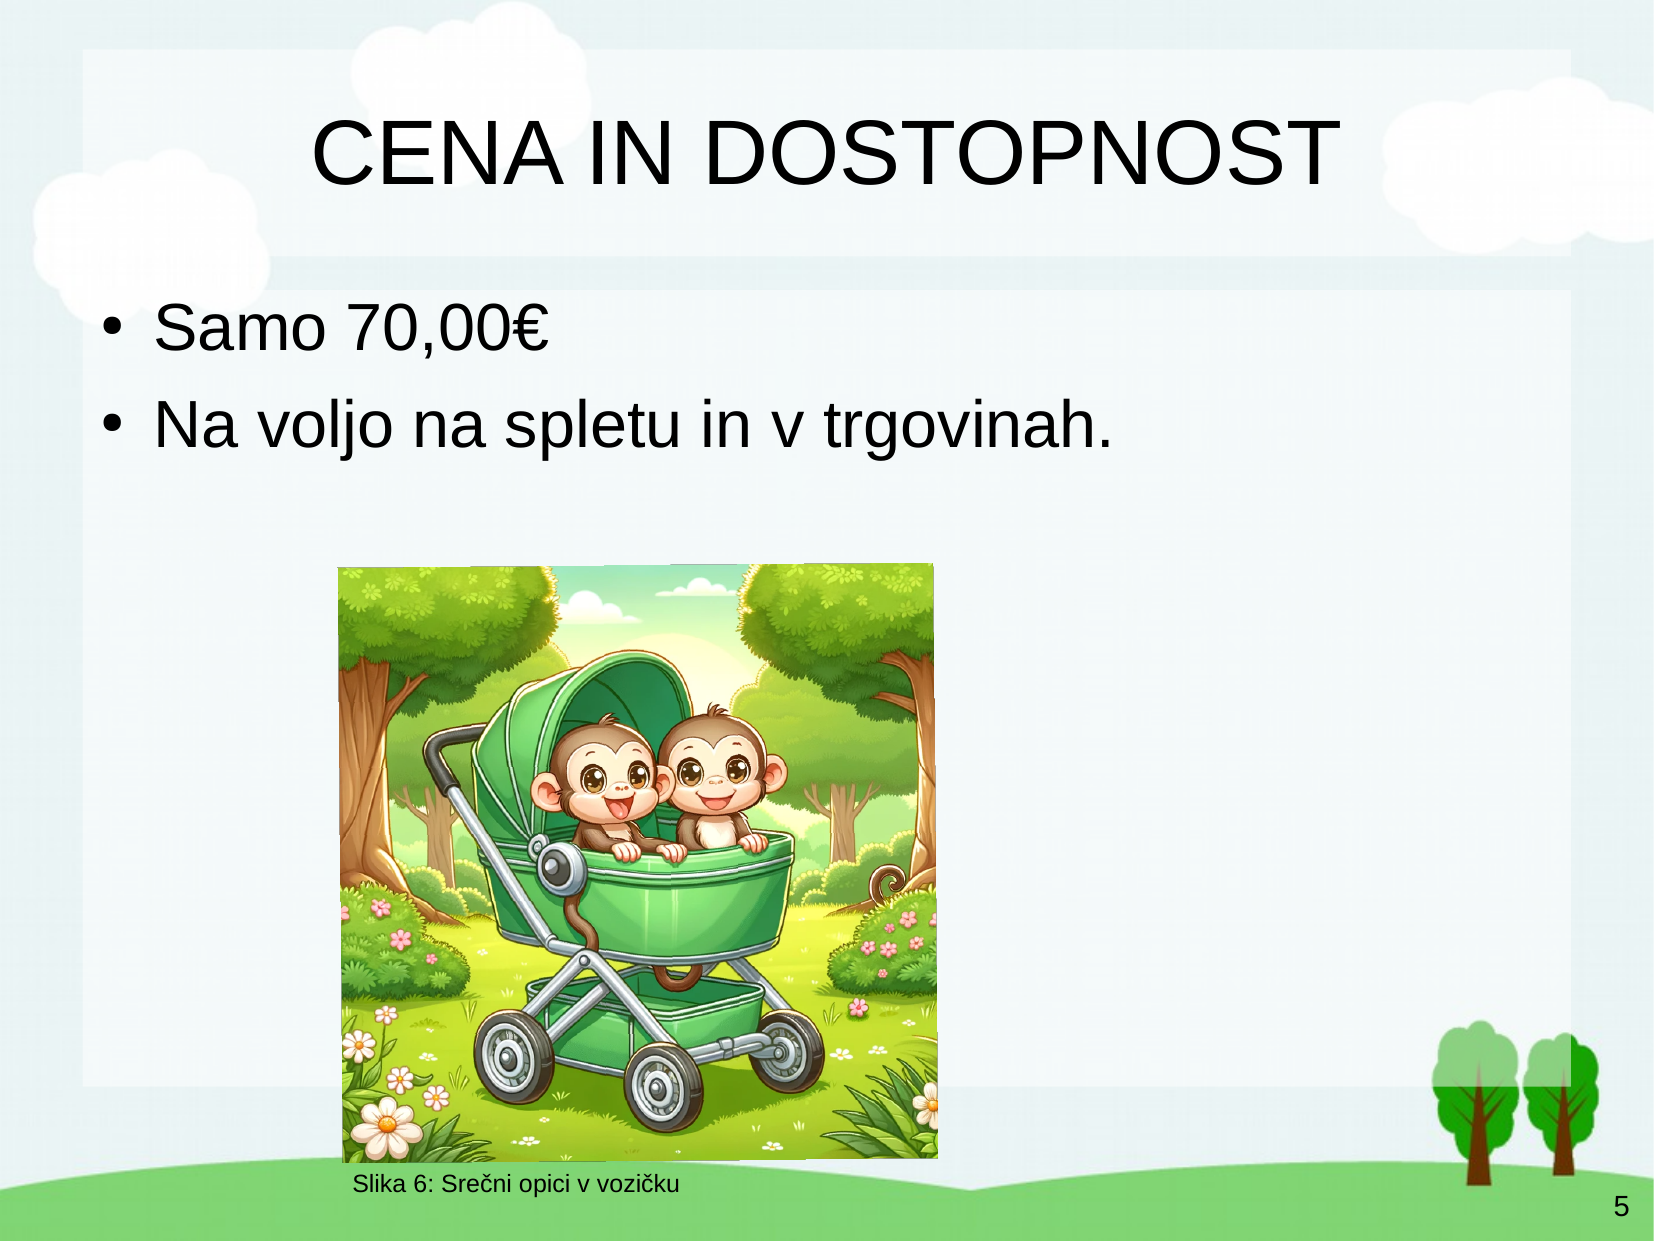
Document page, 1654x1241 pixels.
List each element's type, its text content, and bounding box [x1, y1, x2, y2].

list Samo 70,00€ Na voljo na spletu in v trgovinah. [82, 290, 1571, 1087]
title CENA IN DOSTOPNOST [82, 49, 1571, 257]
picture [0, 0, 1654, 1241]
text_box Slika 6: Srečni opici v vozičku [337, 1162, 938, 1206]
